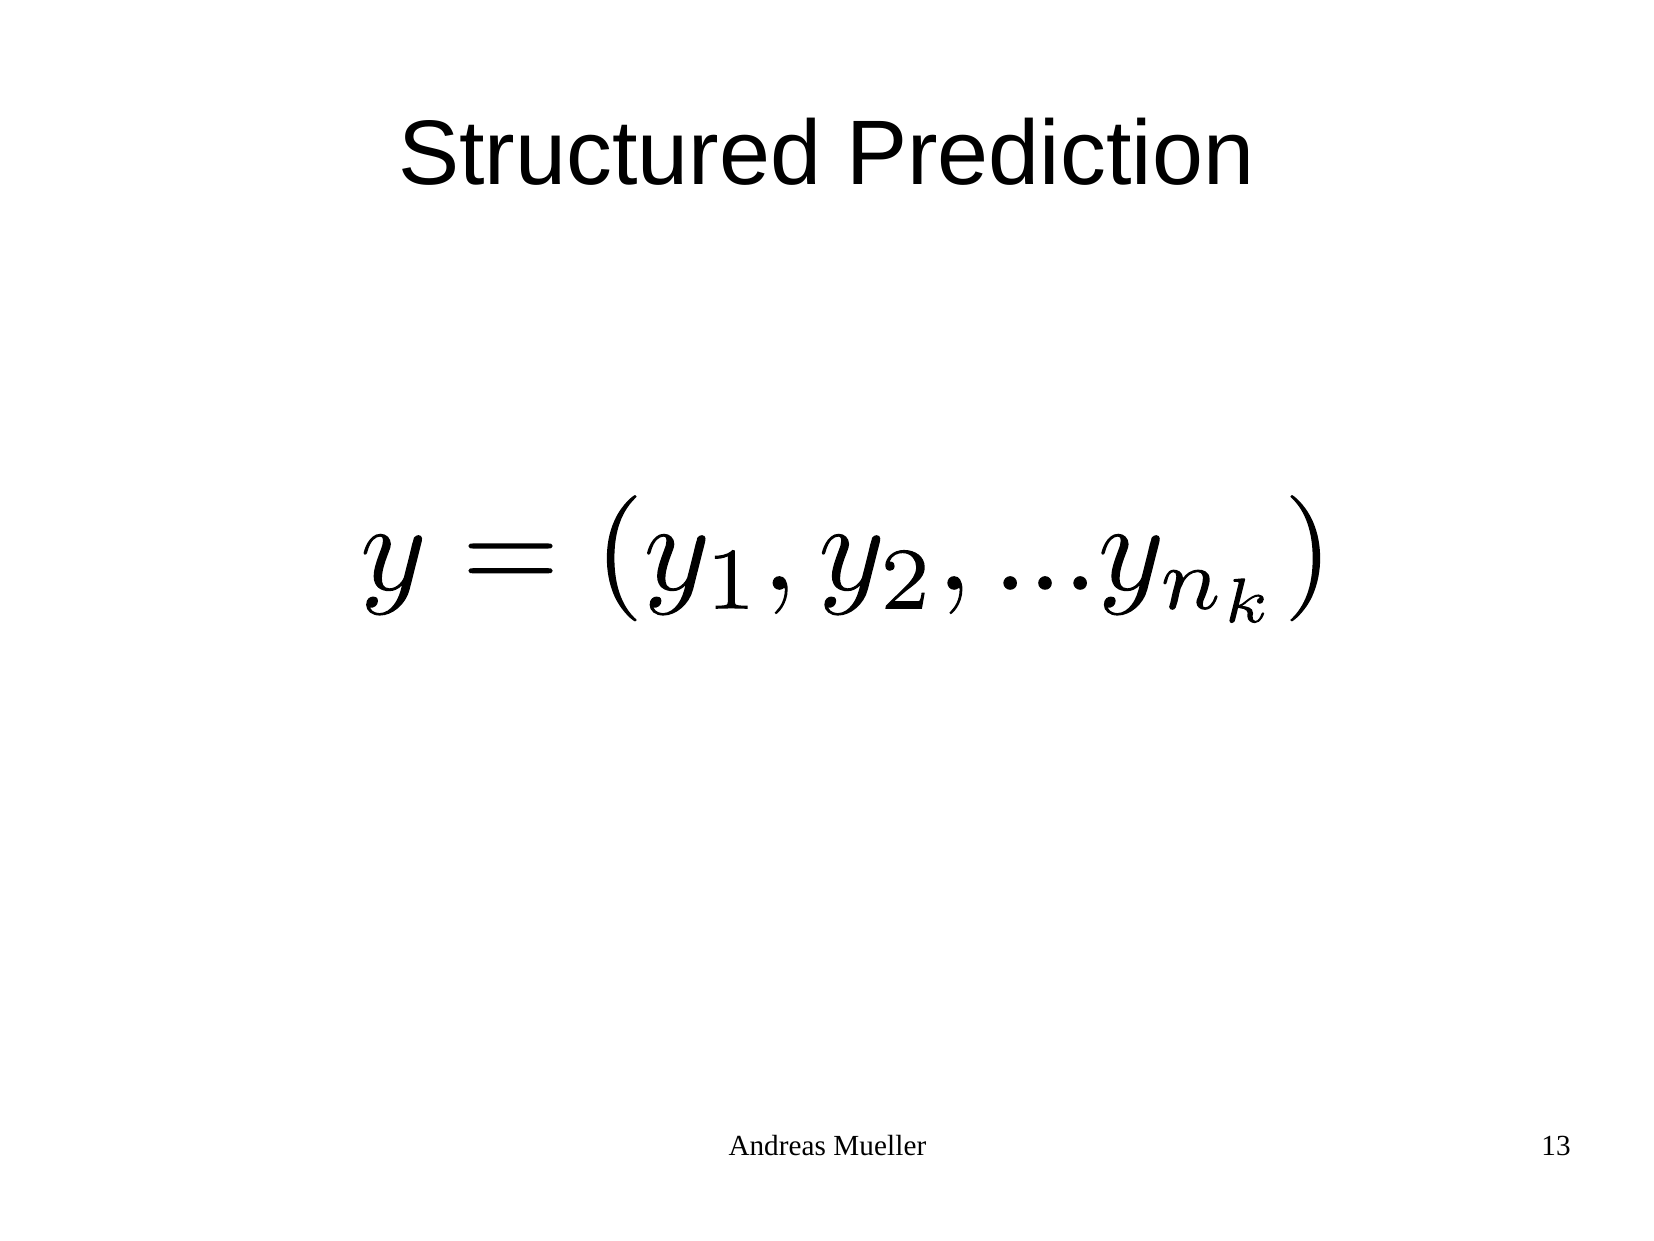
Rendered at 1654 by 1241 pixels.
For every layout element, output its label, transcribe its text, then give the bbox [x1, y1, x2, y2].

text_box [360, 495, 1333, 624]
title Structured Prediction [82, 49, 1571, 257]
